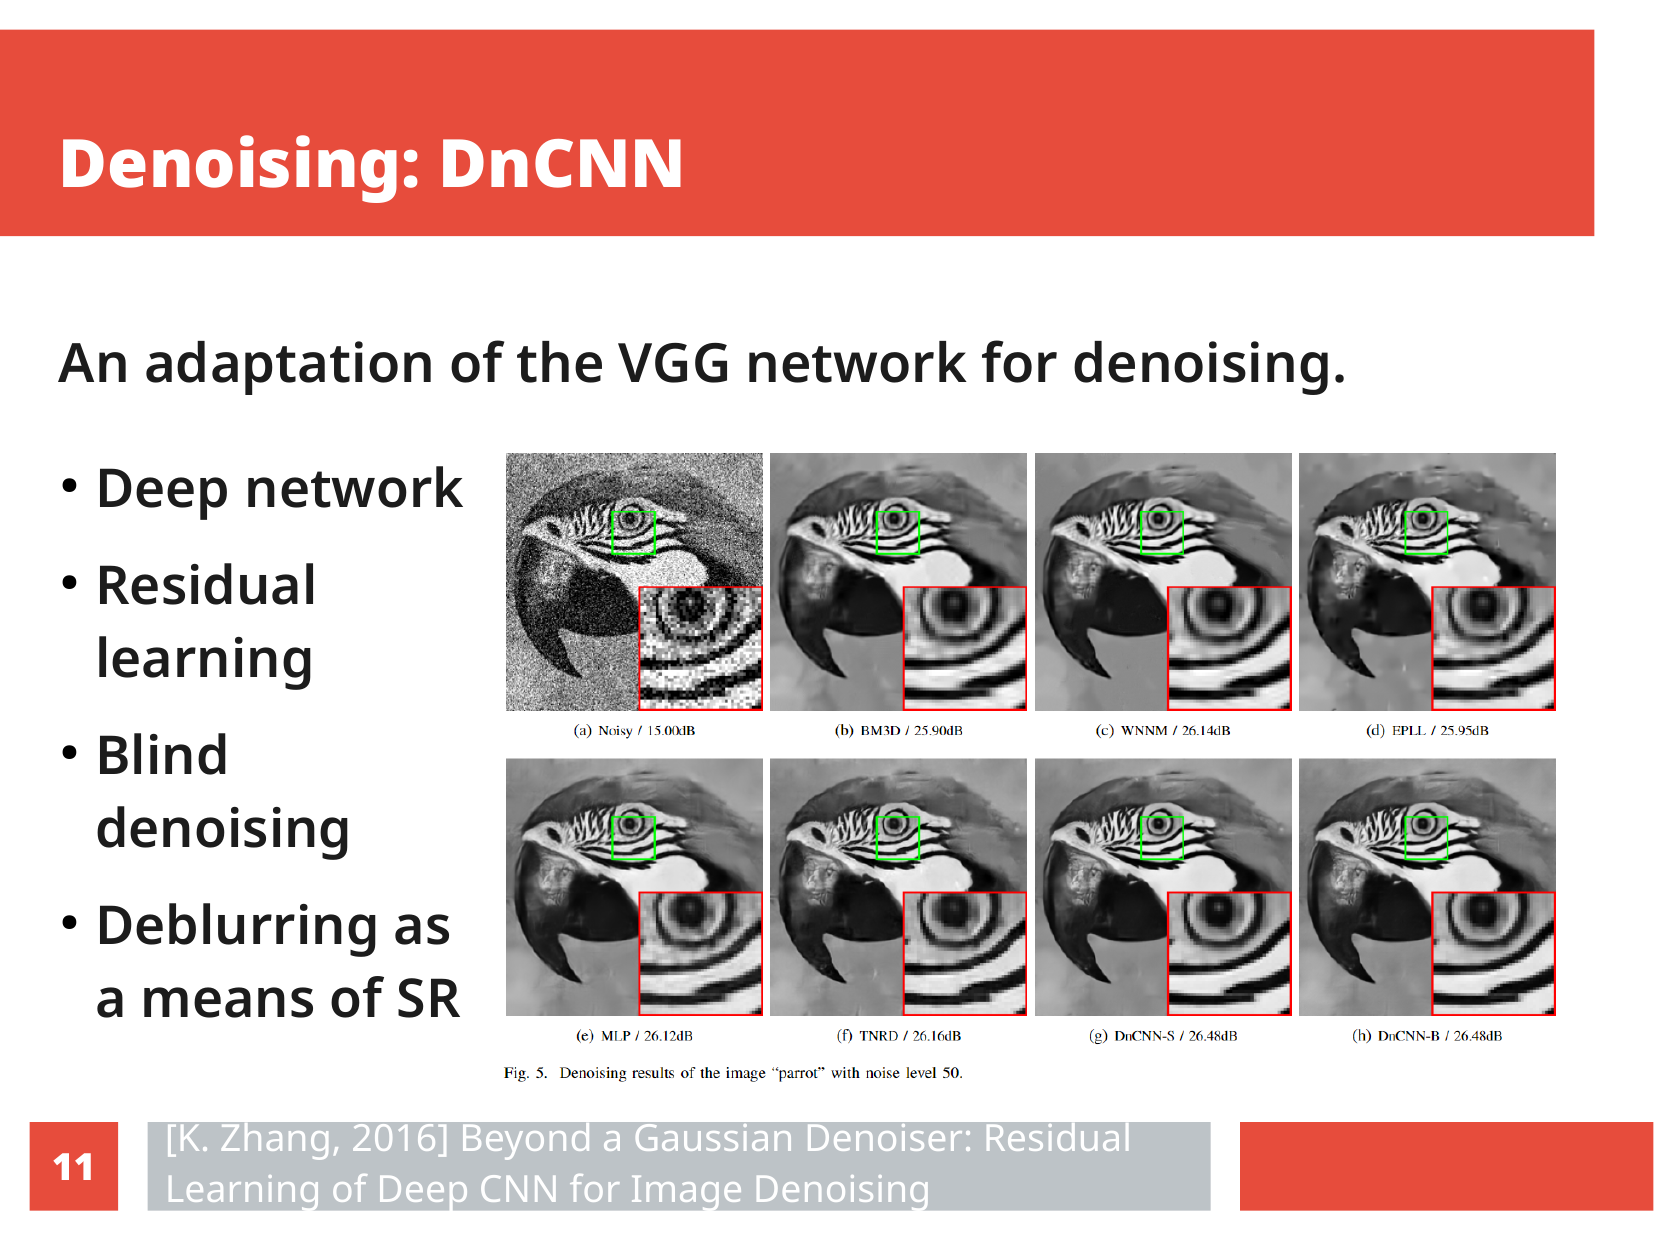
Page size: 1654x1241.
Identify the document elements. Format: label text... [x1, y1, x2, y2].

picture [498, 447, 1565, 1093]
title Denoising: DnCNN [59, 59, 1595, 207]
list An adaptation of the VGG network for denoising. [59, 324, 1565, 421]
list Deep network Residual learning Blind denoising Deblurring as a means of SR [60, 450, 466, 1051]
text_box [K. Zhang, 2016] Beyond a Gaussian Denoiser: Residual Learning of Deep CNN for Image Denoising [150, 1107, 1201, 1218]
